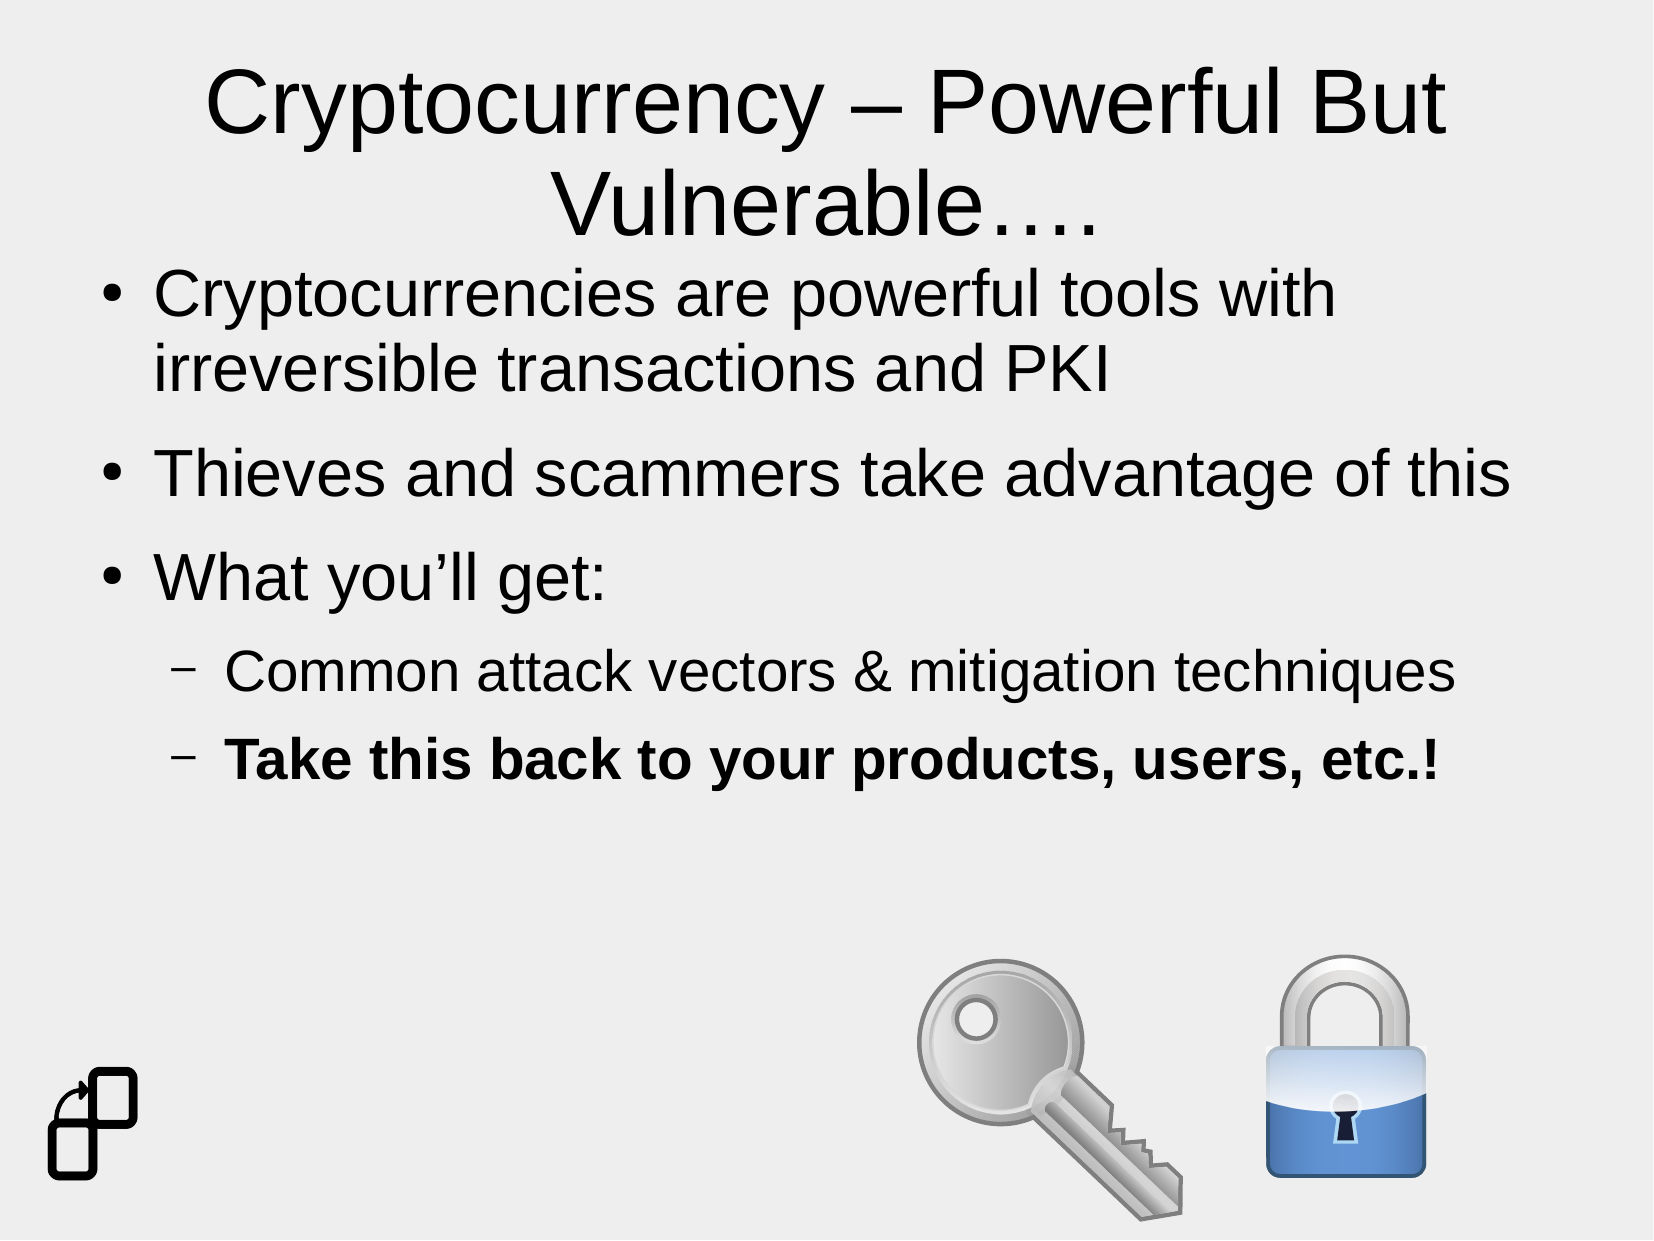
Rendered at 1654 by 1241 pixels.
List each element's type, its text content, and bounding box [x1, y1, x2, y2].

picture [30, 1062, 153, 1186]
list Cryptocurrencies are powerful tools with irreversible transactions and PKI Thieves and scammers take advantage of this What you’ll get: Common attack vectors & mitigation techniques Take this back to your products, users, etc.! [82, 257, 1571, 976]
picture [897, 937, 1201, 1241]
title Cryptocurrency – Powerful But Vulnerable…. [82, 49, 1571, 257]
picture [1222, 930, 1471, 1203]
